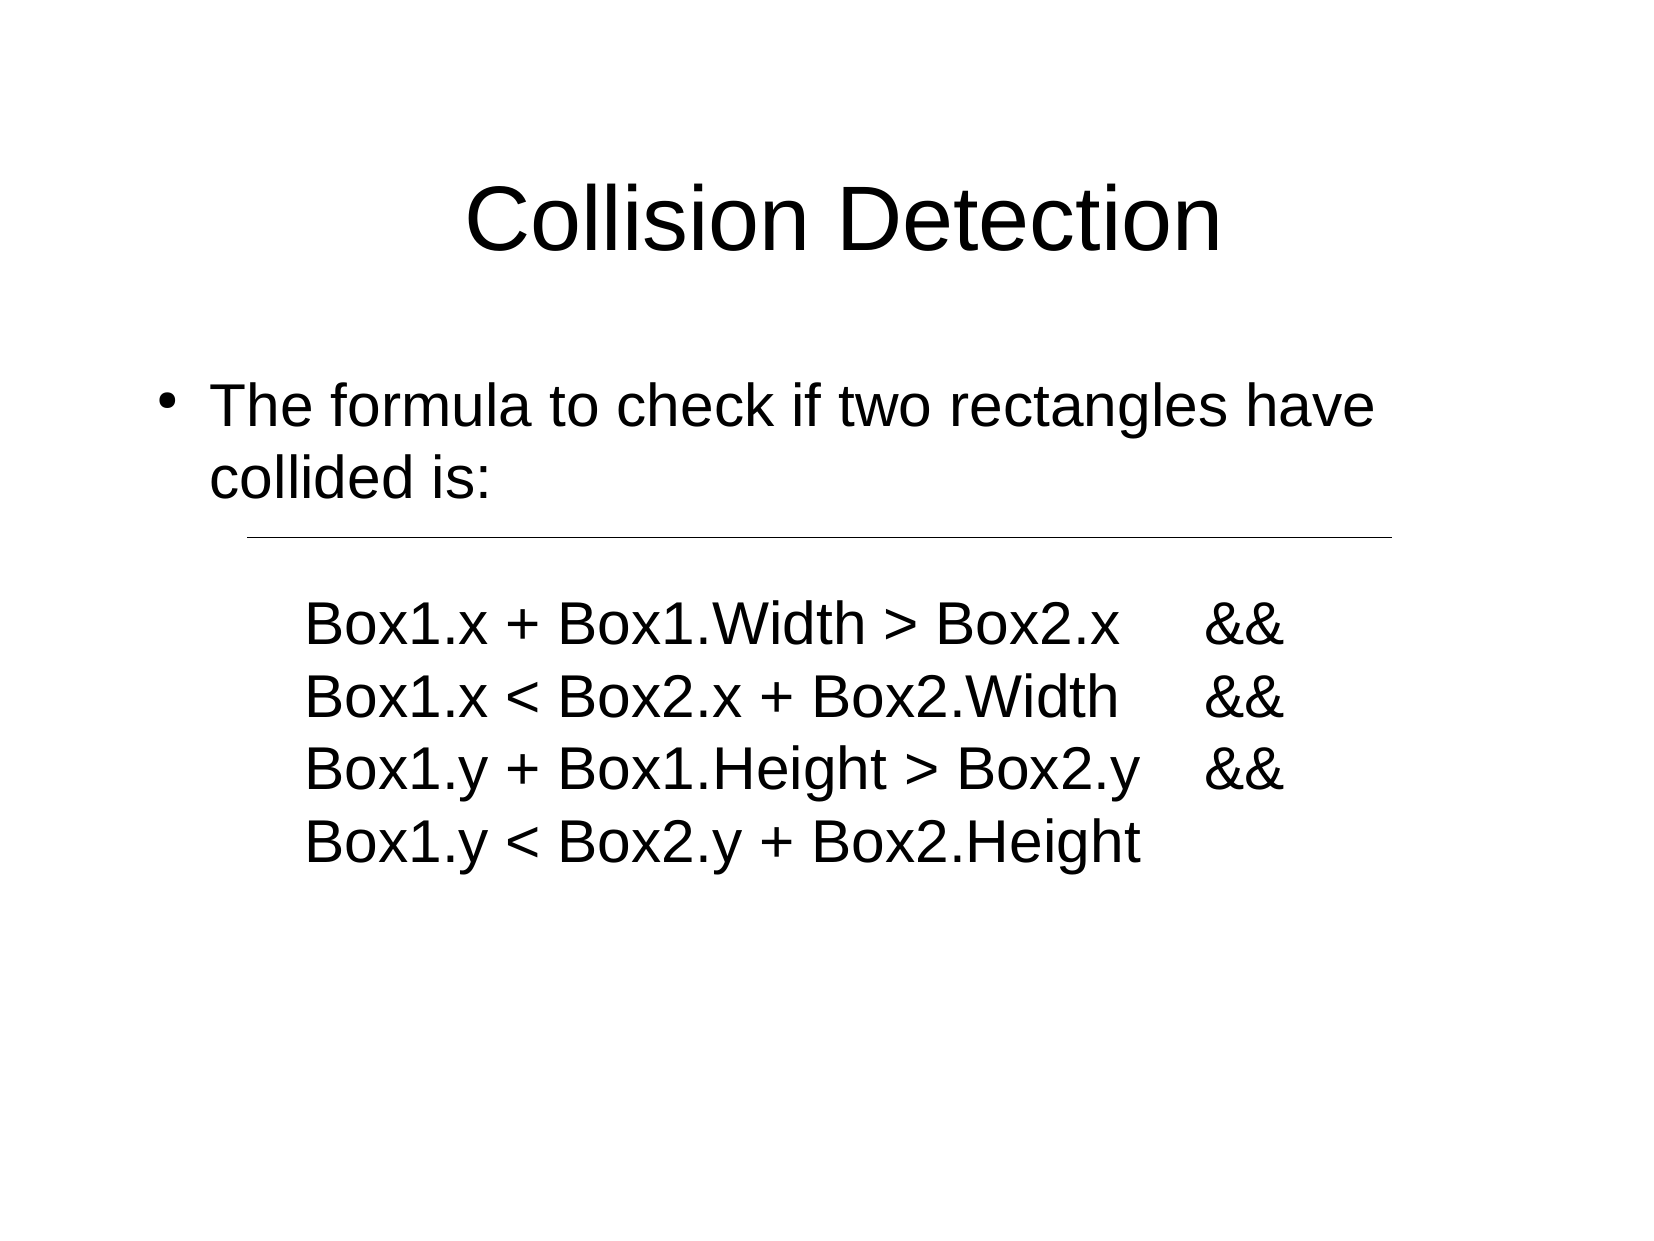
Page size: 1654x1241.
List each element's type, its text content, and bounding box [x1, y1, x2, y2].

list The formula to check if two rectangles have collided is: [124, 358, 1530, 1103]
title Collision Detection [124, 110, 1530, 317]
text_box Box1.x + Box1.Width > Box2.x && Box1.x < Box2.x + Box2.Width && Box1.y + Box1.Height > Box2.y && Box1.y < Box2.y + Box2.Height [289, 576, 1300, 882]
